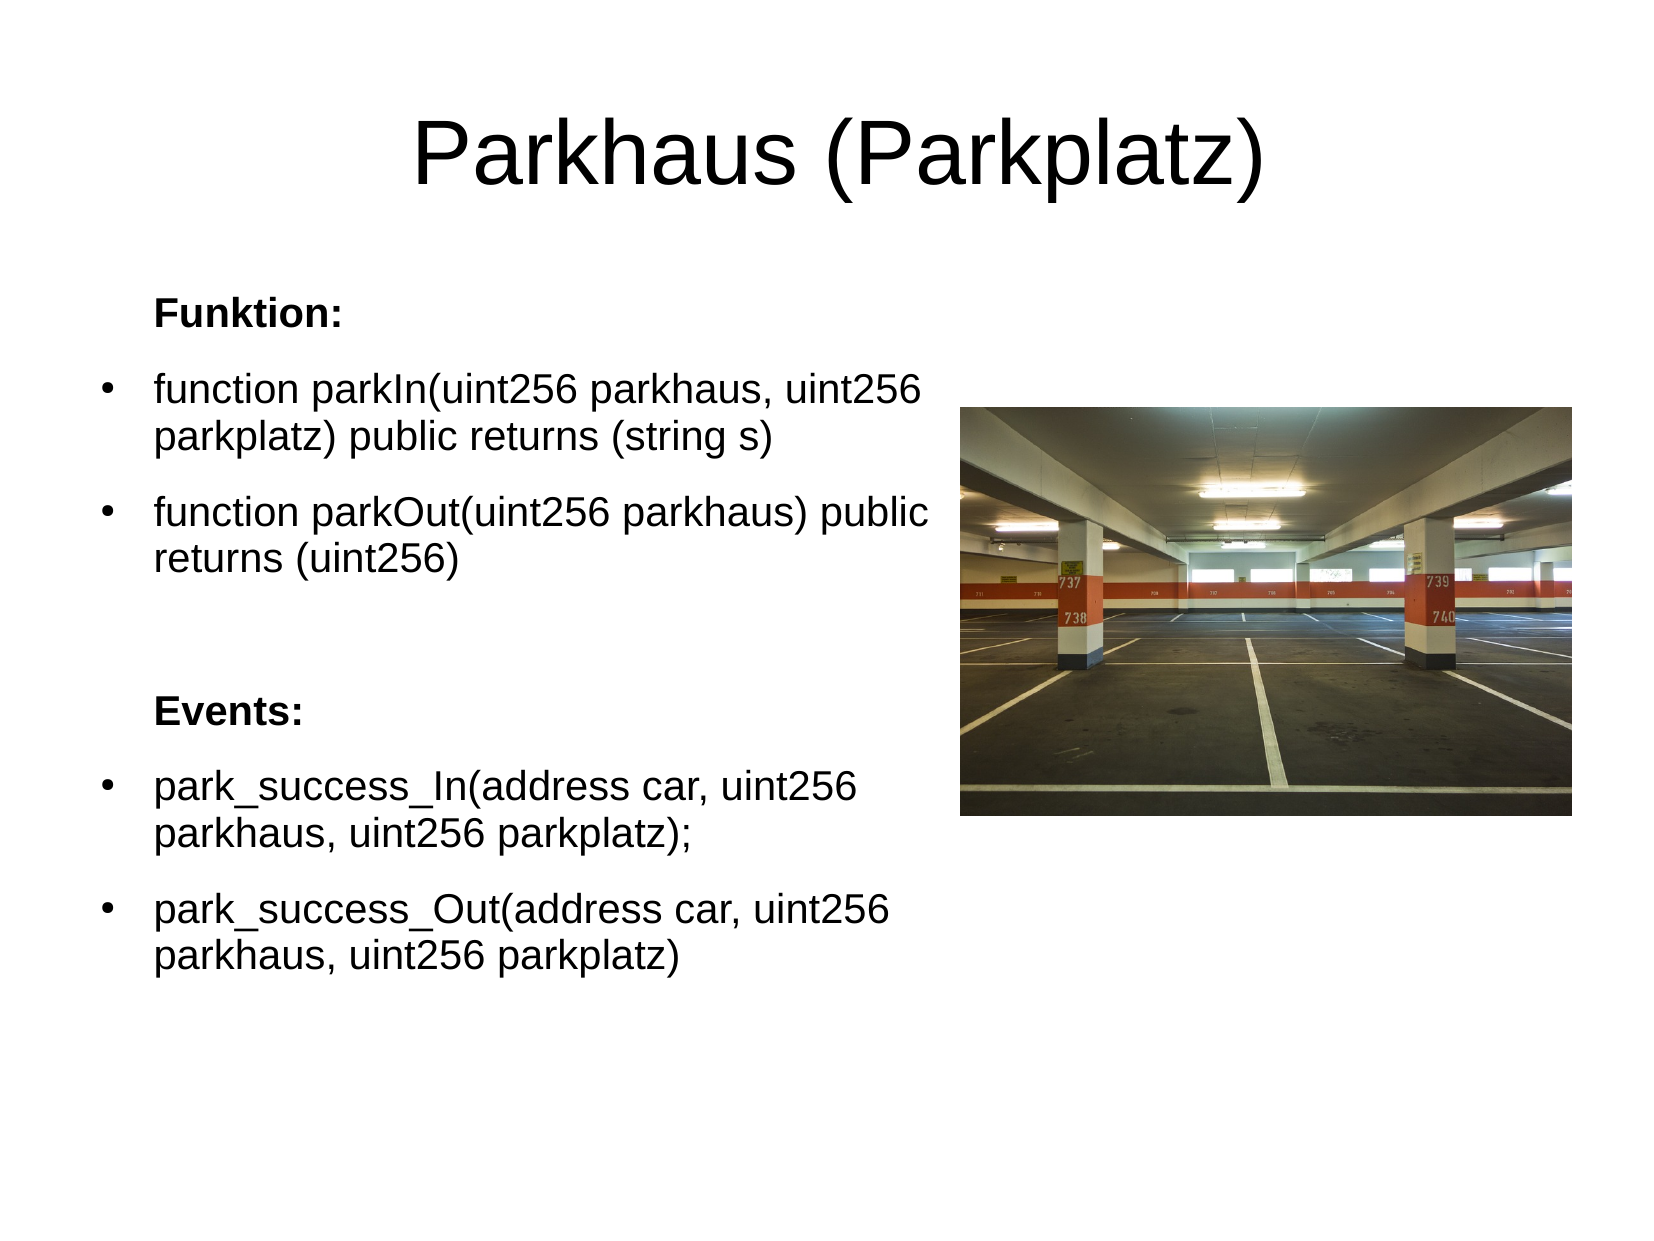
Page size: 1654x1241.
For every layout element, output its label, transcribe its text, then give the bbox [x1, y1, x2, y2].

picture [960, 407, 1572, 816]
list Funktion: function parkIn(uint256 parkhaus, uint256 parkplatz) public returns (string s) function parkOut(uint256 parkhaus) public returns (uint256) Events: park_success_In(address car, uint256 parkhaus, uint256 parkplatz); park_success_Out(address car, uint256 parkhaus, uint256 parkplatz) [82, 290, 931, 1010]
title Parkhaus (Parkplatz) [82, 49, 1571, 257]
